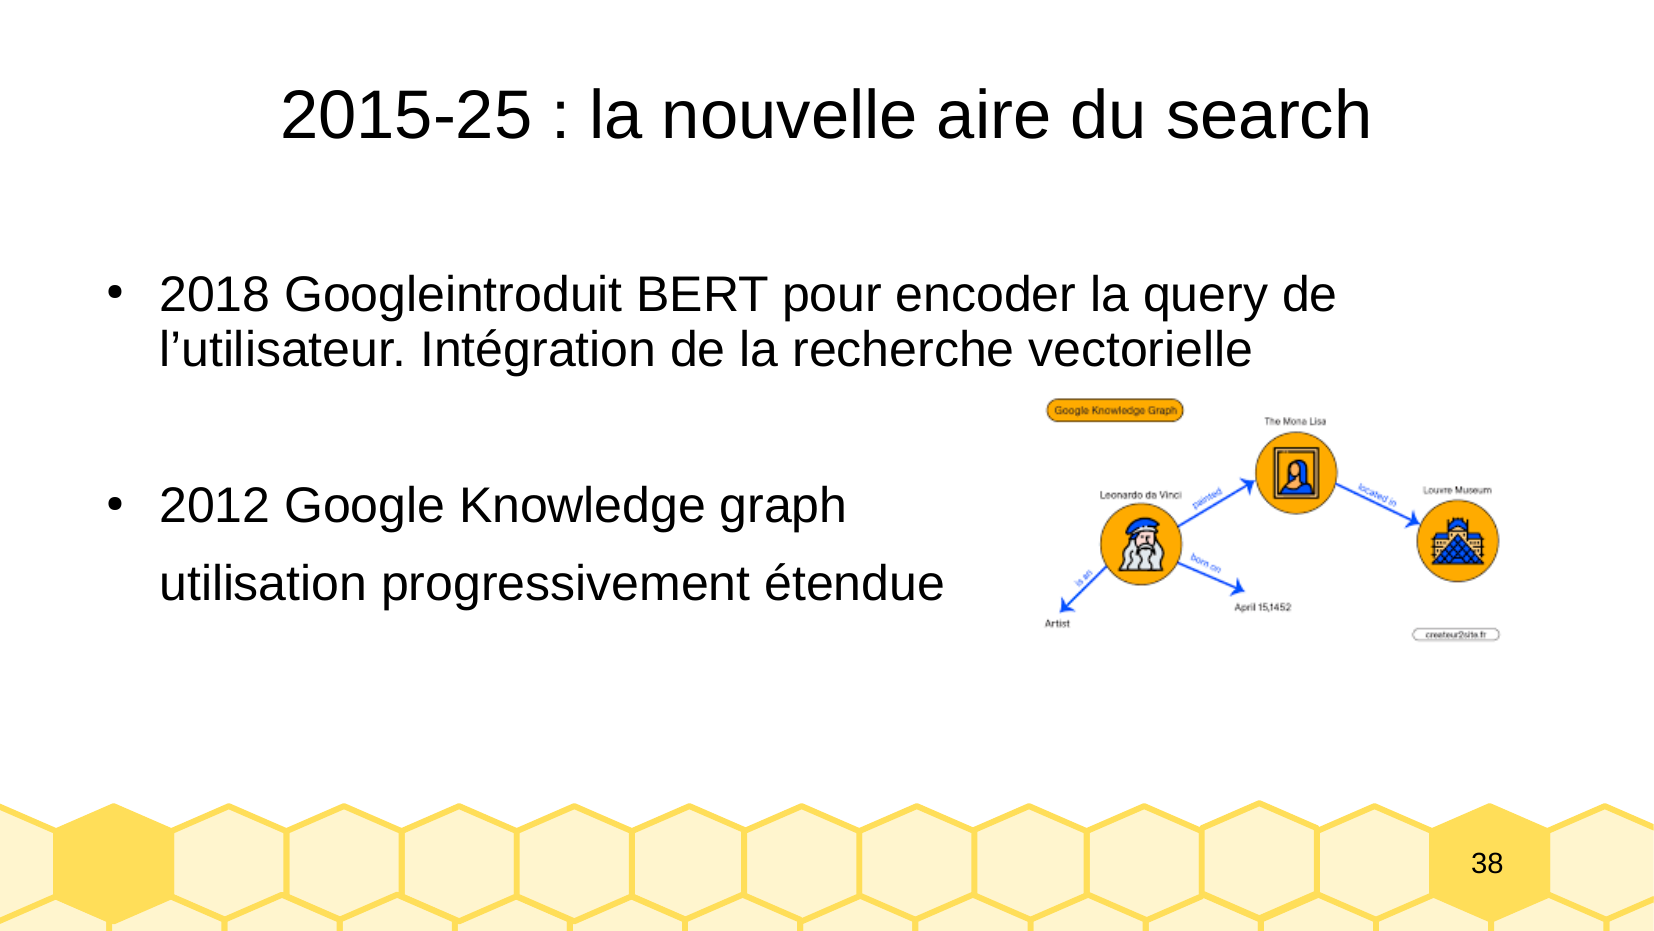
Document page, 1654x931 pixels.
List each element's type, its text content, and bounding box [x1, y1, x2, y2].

list 2018 Googleintroduit BERT pour encoder la query de l’utilisateur. Intégration de la recherche vectorielle 2012 Google Knowledge graph utilisation progressivement étendue [88, 265, 1577, 806]
picture [1038, 383, 1506, 647]
title 2015-25 : la nouvelle aire du search [82, 37, 1571, 193]
